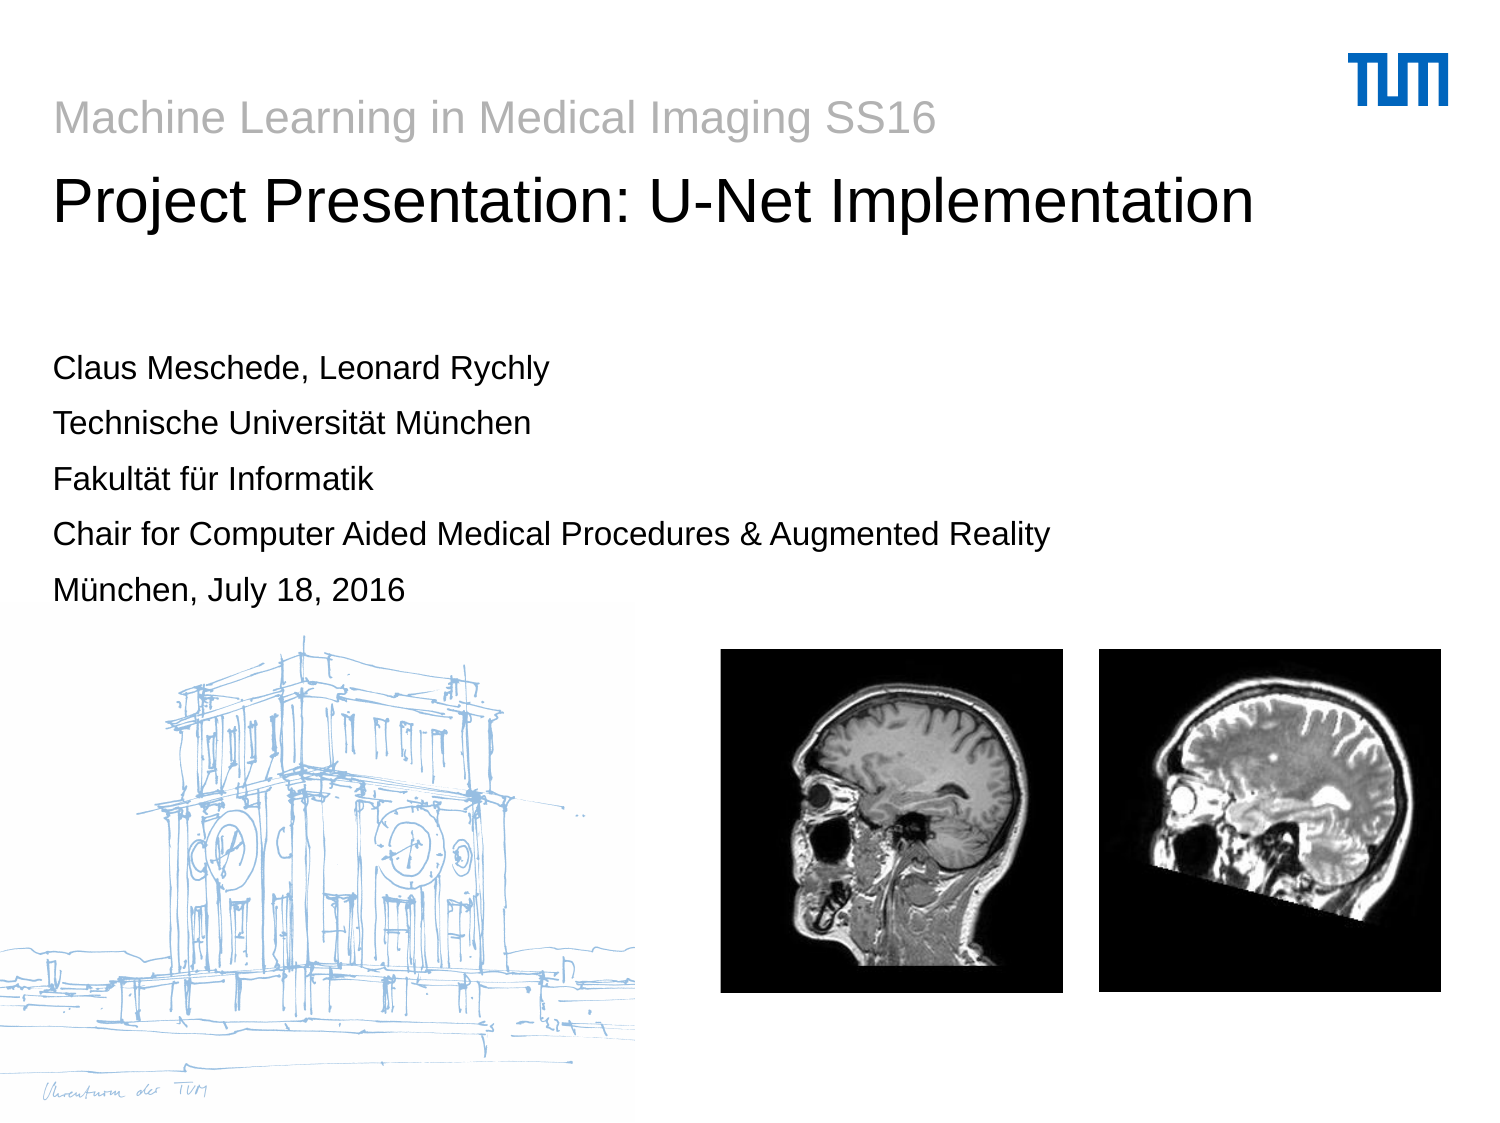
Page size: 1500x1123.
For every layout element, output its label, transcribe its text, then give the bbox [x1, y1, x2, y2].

list Claus Meschede, Leonard Rychly Technische Universität München Fakultät für Informatik Chair for Computer Aided Medical Procedures & Augmented Reality München, July 18, 2016 [52, 330, 1453, 592]
picture [1099, 649, 1441, 992]
picture [720, 649, 1063, 993]
title Machine Learning in Medical Imaging SS16 [53, 82, 1453, 153]
picture [0, 602, 635, 1122]
title Project Presentation: U-Net Implementation [52, 165, 1453, 236]
